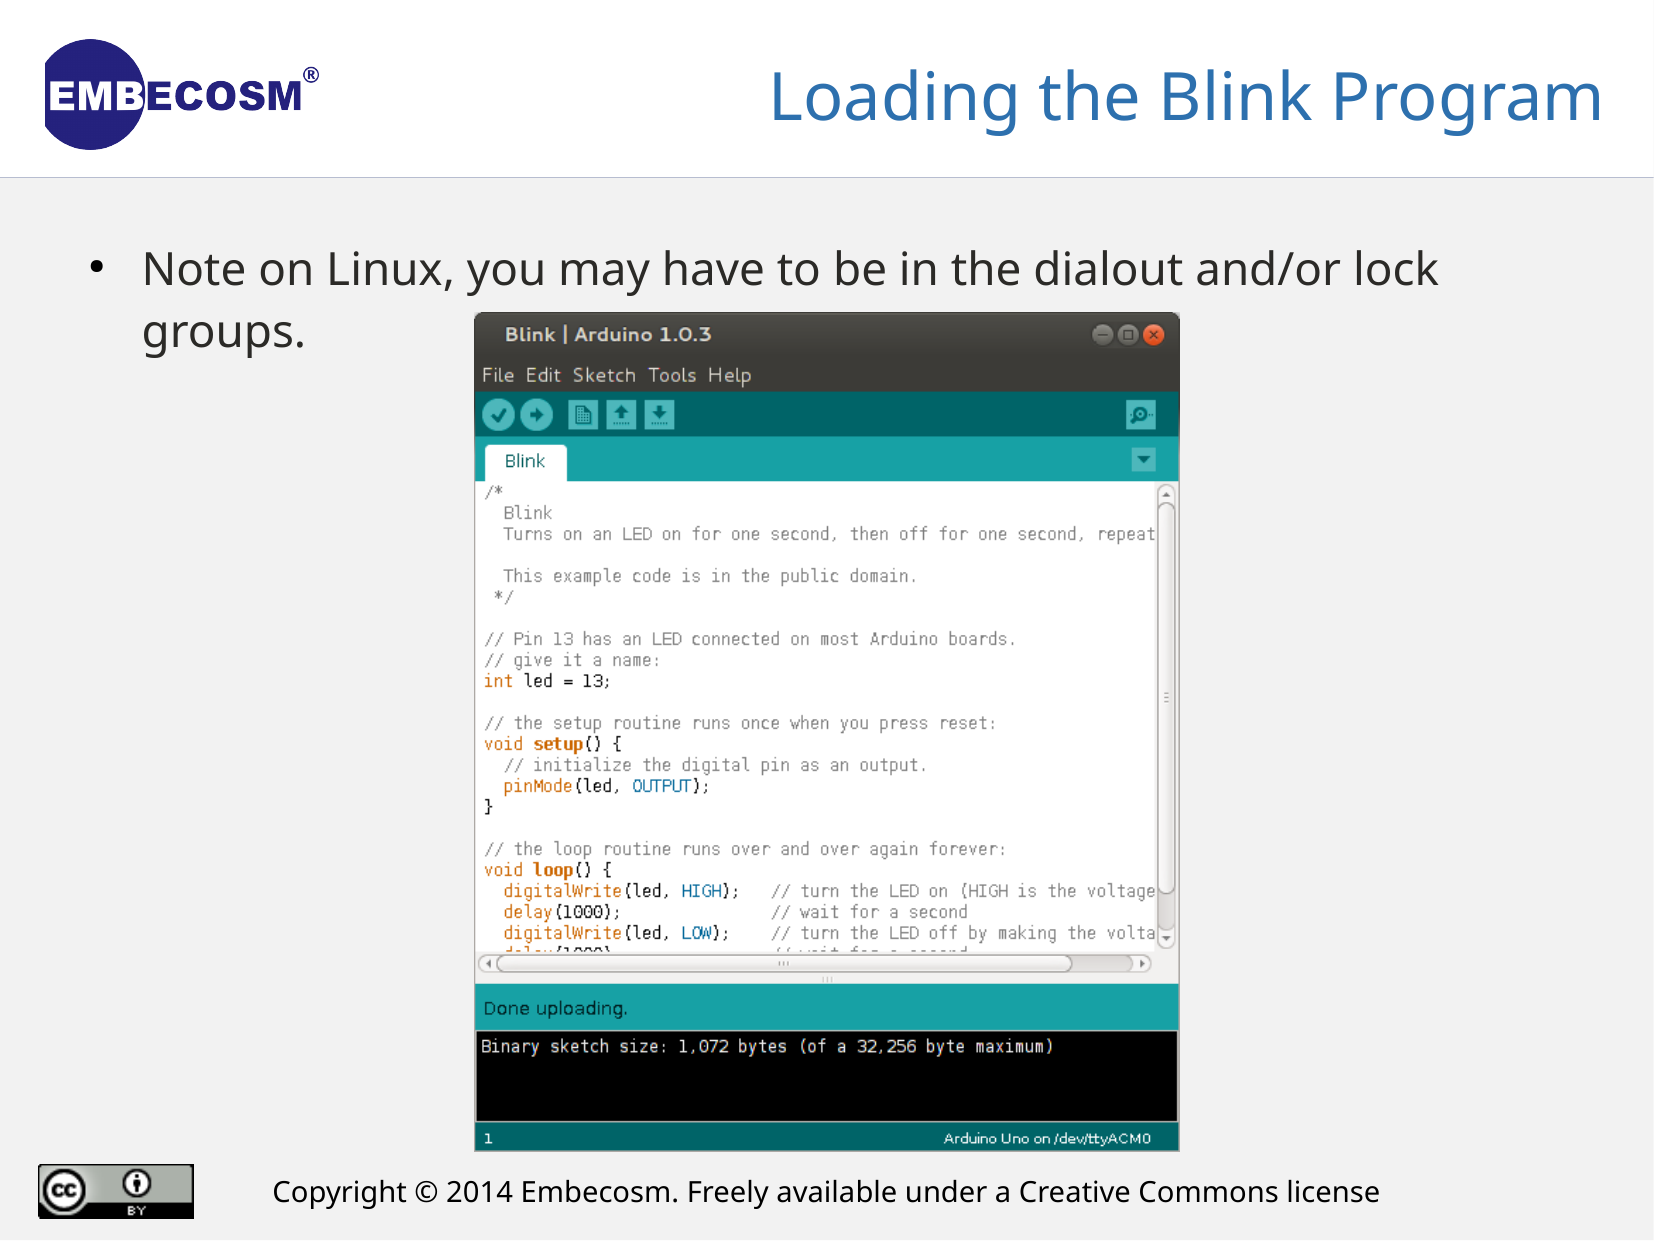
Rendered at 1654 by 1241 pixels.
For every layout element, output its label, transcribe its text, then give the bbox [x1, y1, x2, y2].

title Loading the Blink Program [330, 23, 1607, 166]
list Note on Linux, you may have to be in the dialout and/or lock groups. [70, 236, 1595, 1099]
picture [45, 39, 319, 150]
picture [38, 1164, 194, 1219]
picture [474, 312, 1180, 1152]
